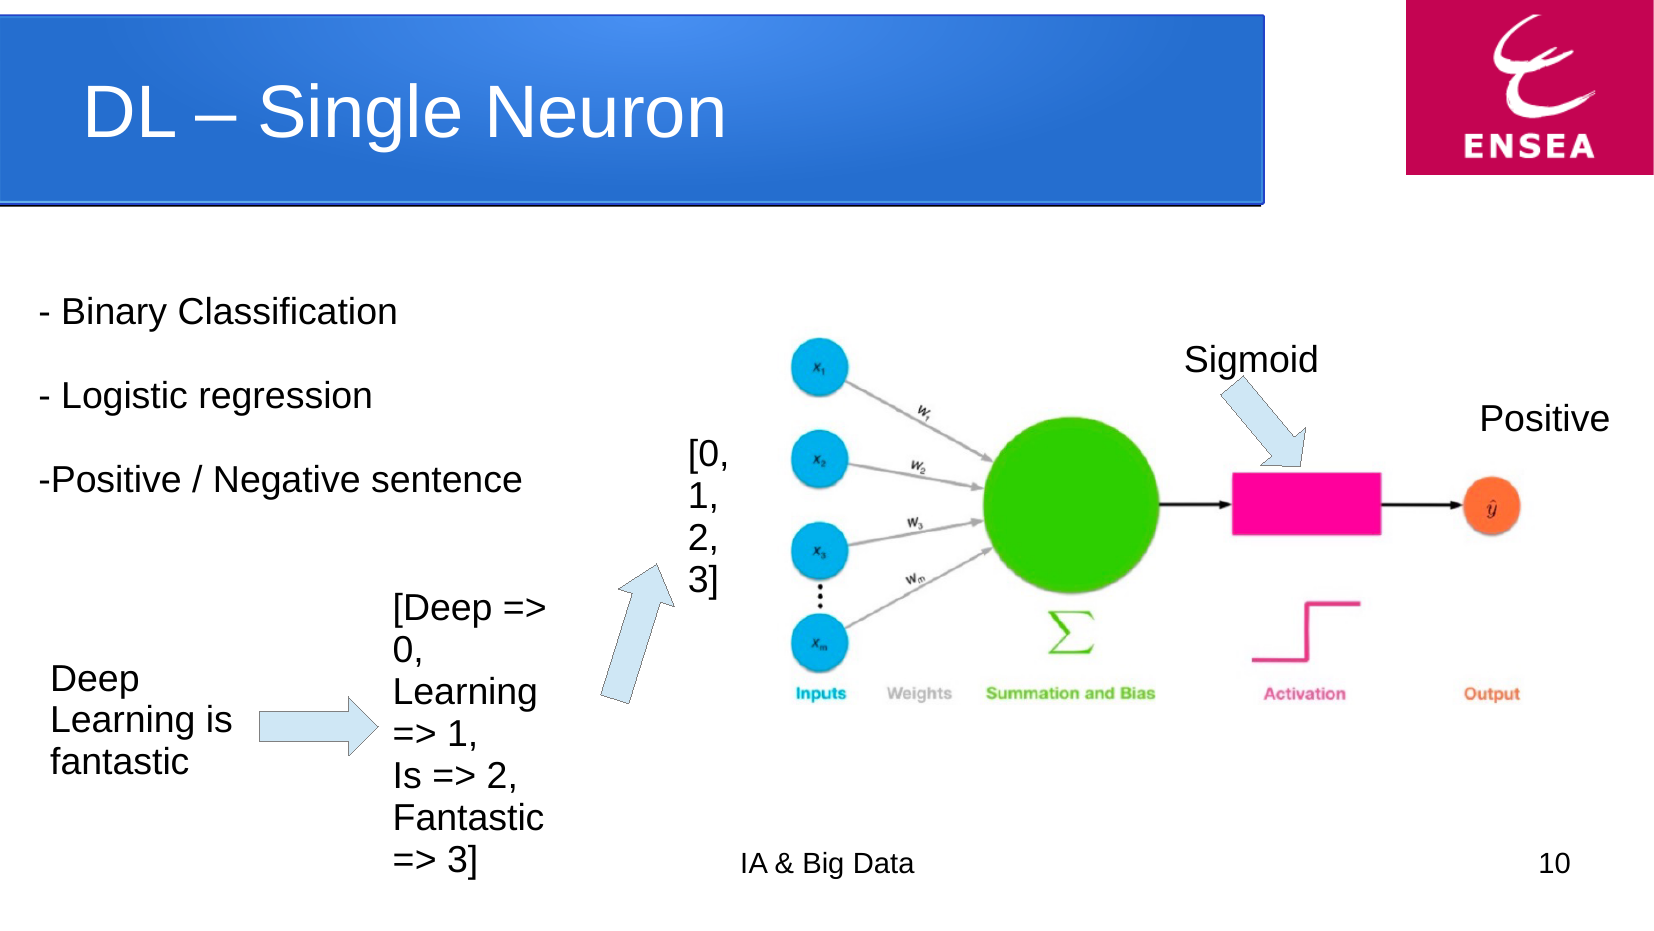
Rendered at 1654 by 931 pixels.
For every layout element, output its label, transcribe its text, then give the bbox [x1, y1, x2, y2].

picture [755, 315, 1548, 733]
text_box [600, 563, 675, 704]
text_box Deep Learning is fantastic [35, 649, 249, 791]
text_box [1220, 375, 1306, 467]
text_box [0, 1, 2, 3] [673, 425, 756, 626]
text_box [259, 696, 379, 756]
title DL – Single Neuron [82, 35, 1235, 189]
text_box [Deep => 0, Learning => 1, Is => 2, Fantastic => 3] [377, 578, 591, 888]
text_box Sigmoid [1169, 330, 1359, 388]
text_box Positive [1464, 389, 1630, 447]
picture [1406, 0, 1654, 175]
text_box - Binary Classification - Logistic regression -Positive / Negative sentence [23, 283, 544, 544]
